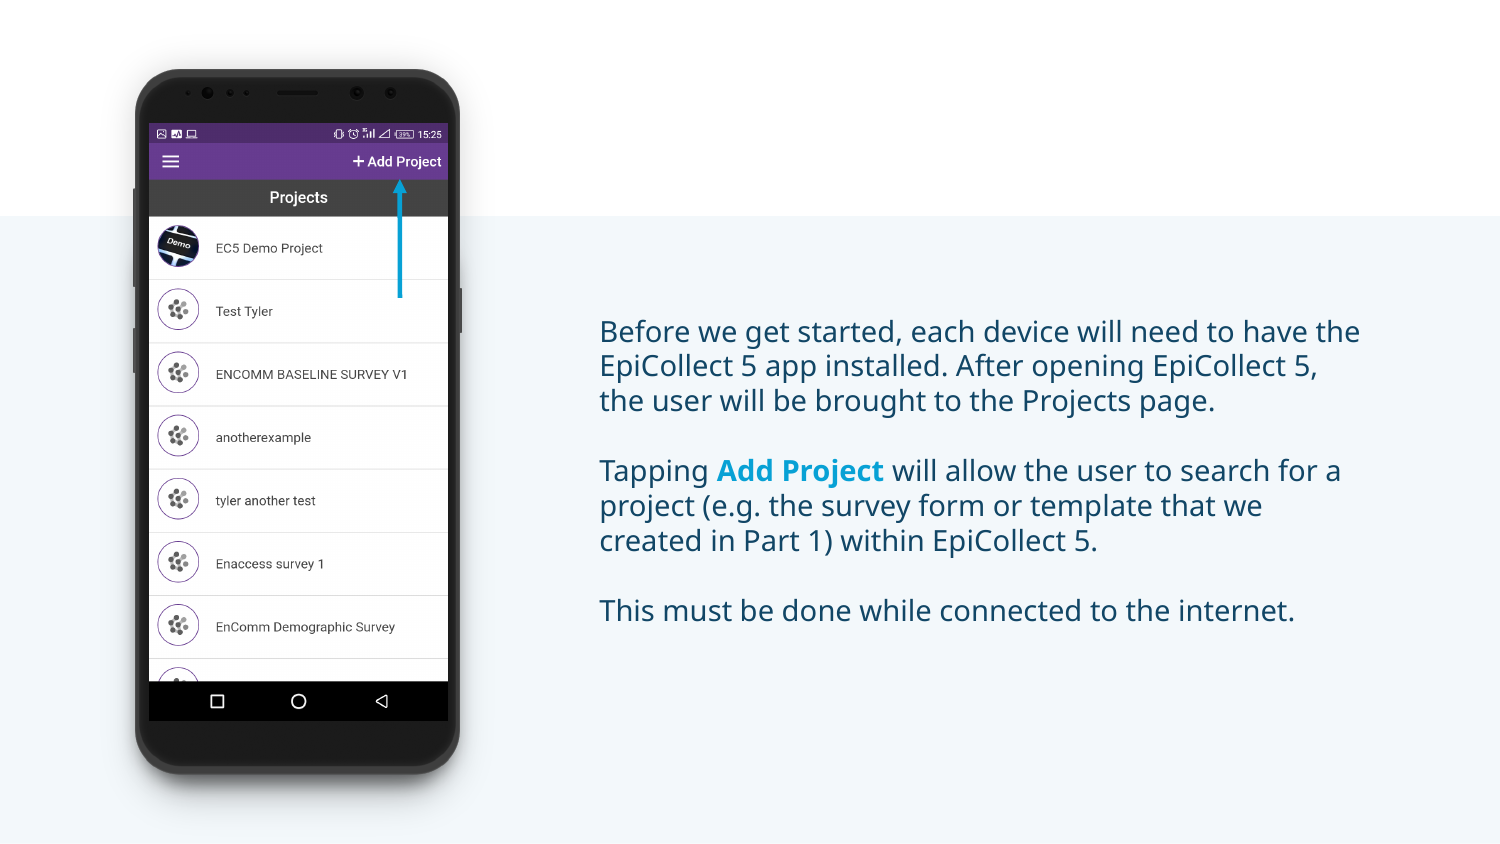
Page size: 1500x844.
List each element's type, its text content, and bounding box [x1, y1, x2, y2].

picture [0, 0, 597, 844]
text_box [597, 216, 1500, 844]
text_box Before we get started, each device will need to have the EpiCollect 5 app installed. After opening EpiCollect 5, the user will be brought to the Projects page. Tapping Add Project will allow the user to search for a project (e.g. the survey form or template that we created in Part 1) within EpiCollect 5. This must be done while connected to the internet. [597, 297, 1383, 685]
